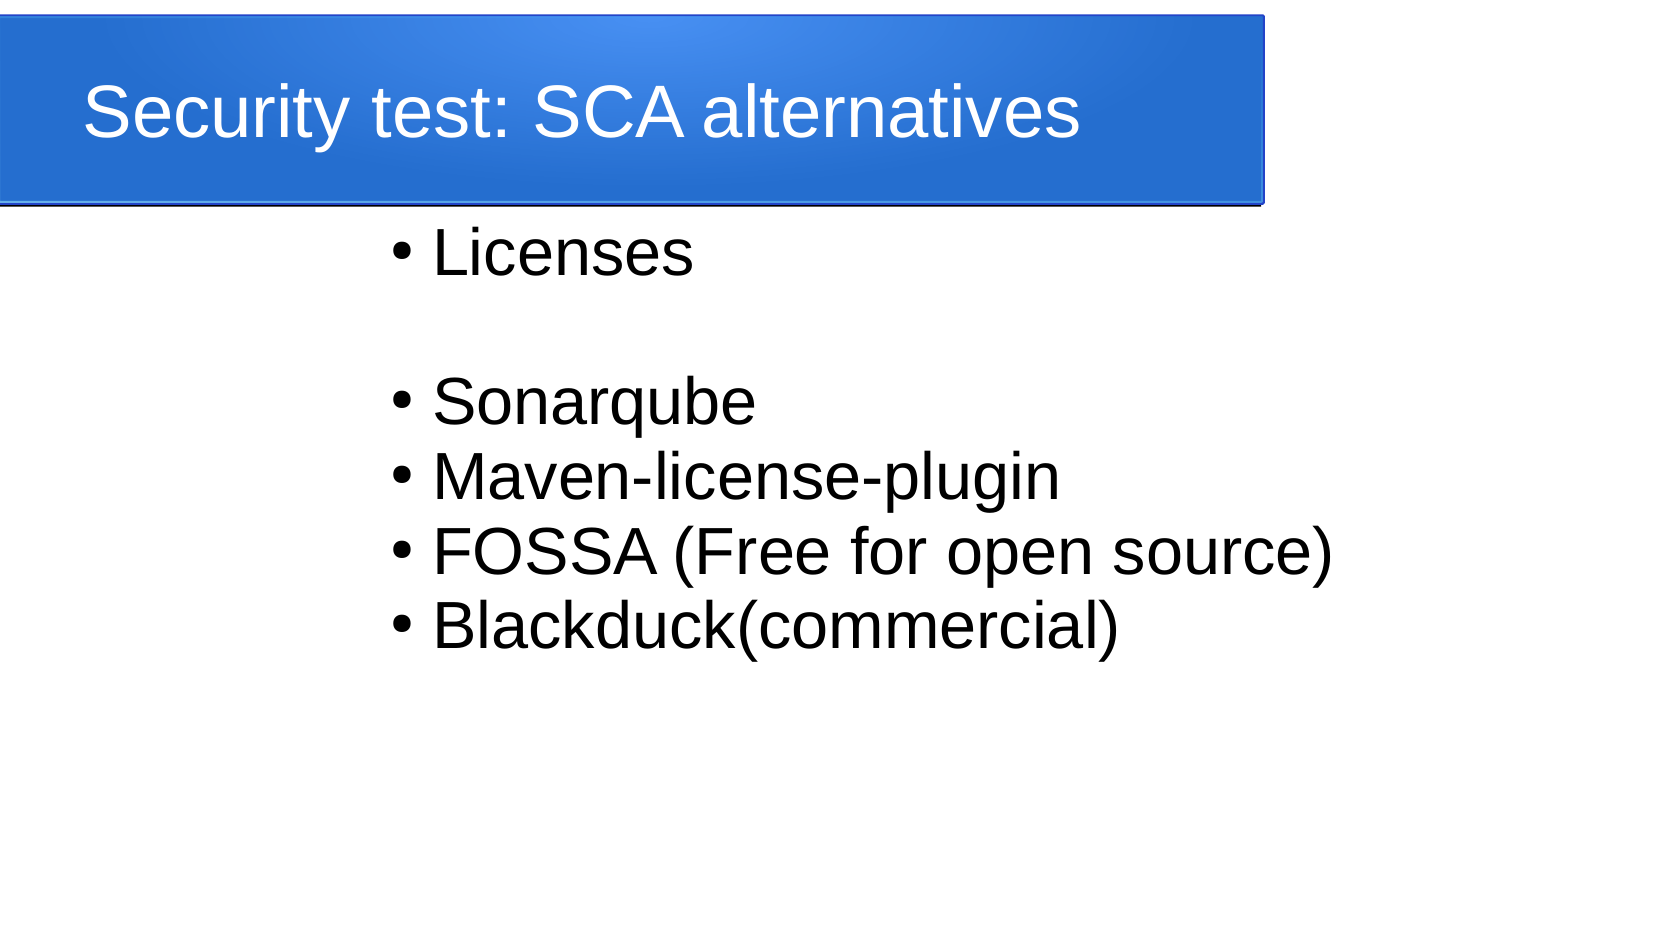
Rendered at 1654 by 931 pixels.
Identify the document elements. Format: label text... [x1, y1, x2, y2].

title Security test: SCA alternatives [82, 29, 1235, 196]
subtitle Licenses Sonarqube Maven-license-plugin FOSSA (Free for open source) Blackduck(commercial) [390, 187, 1411, 766]
